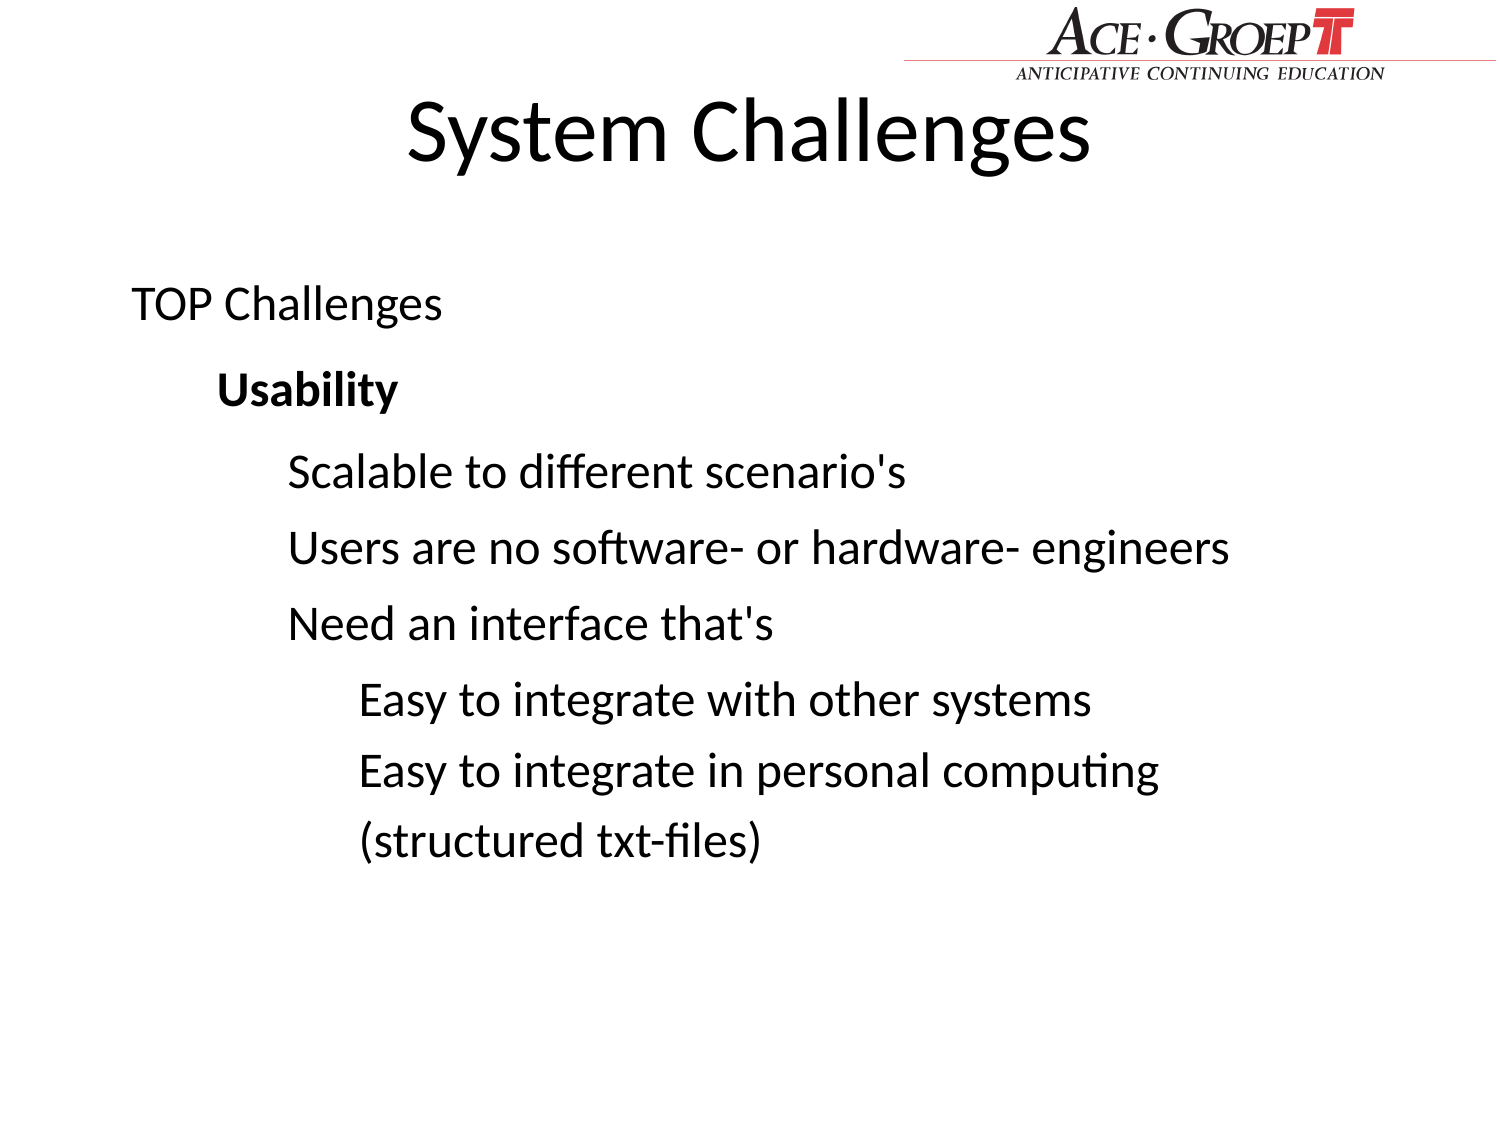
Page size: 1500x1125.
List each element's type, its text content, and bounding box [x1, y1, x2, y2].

title System Challenges [75, 45, 1425, 233]
picture [904, 7, 1496, 80]
list TOP Challenges Usability Scalable to different scenario's Users are no software- or hardware- engineers Need an interface that's Easy to integrate with other systems Easy to integrate in personal computing (structured txt-files) [60, 262, 1411, 1006]
